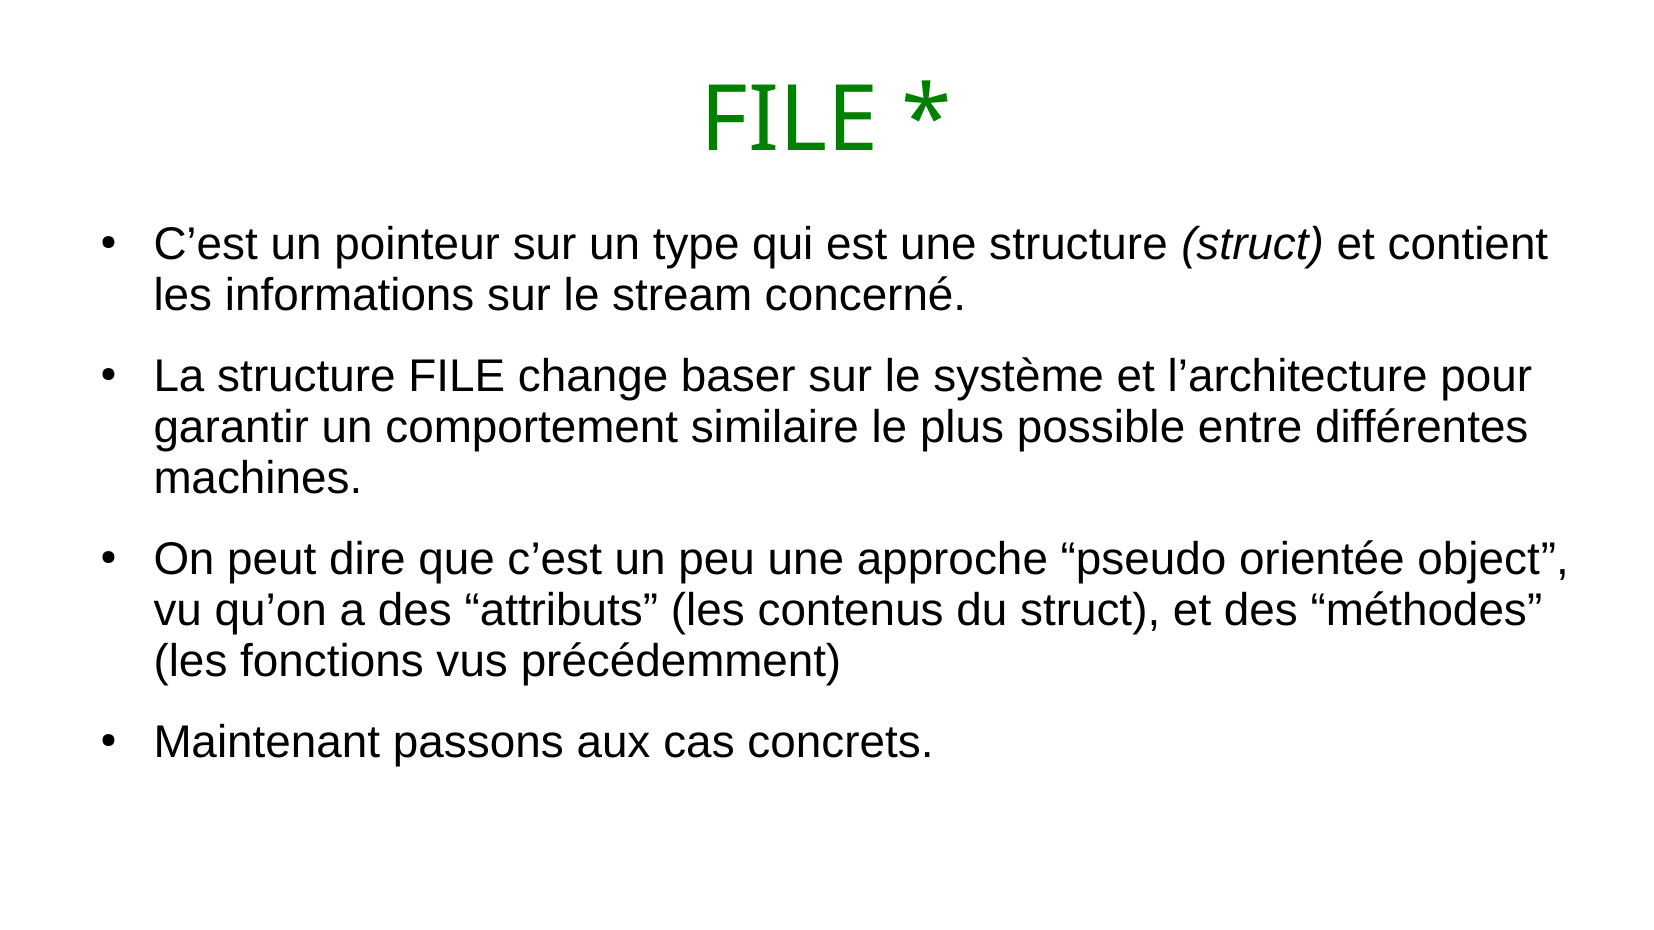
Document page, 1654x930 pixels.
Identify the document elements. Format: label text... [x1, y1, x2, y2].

title FILE * [82, 37, 1571, 193]
list C’est un pointeur sur un type qui est une structure (struct) et contient les informations sur le stream concerné. La structure FILE change baser sur le système et l’architecture pour garantir un comportement similaire le plus possible entre différentes machines. On peut dire que c’est un peu une approche “pseudo orientée object”, vu qu’on a des “attributs” (les contenus du struct), et des “méthodes” (les fonctions vus précédemment) Maintenant passons aux cas concrets. [82, 217, 1571, 863]
